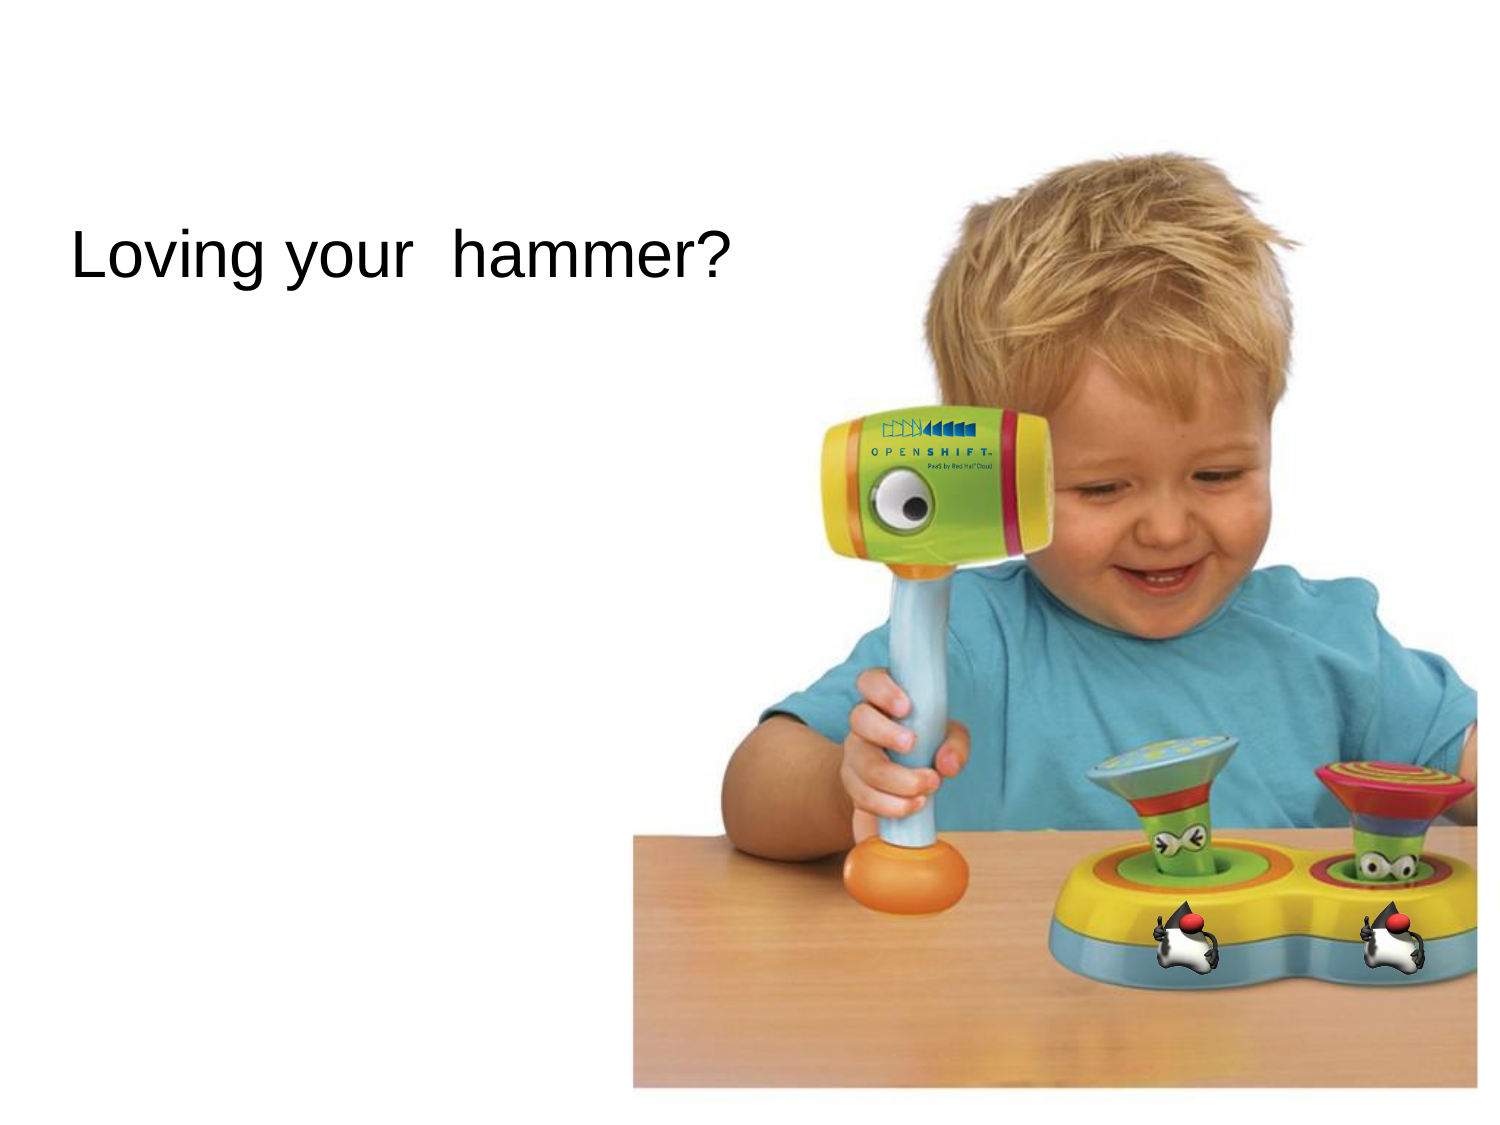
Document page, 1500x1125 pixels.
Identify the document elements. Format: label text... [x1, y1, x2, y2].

text_box Loving your hammer? [56, 203, 749, 298]
picture [305, 0, 1500, 1125]
